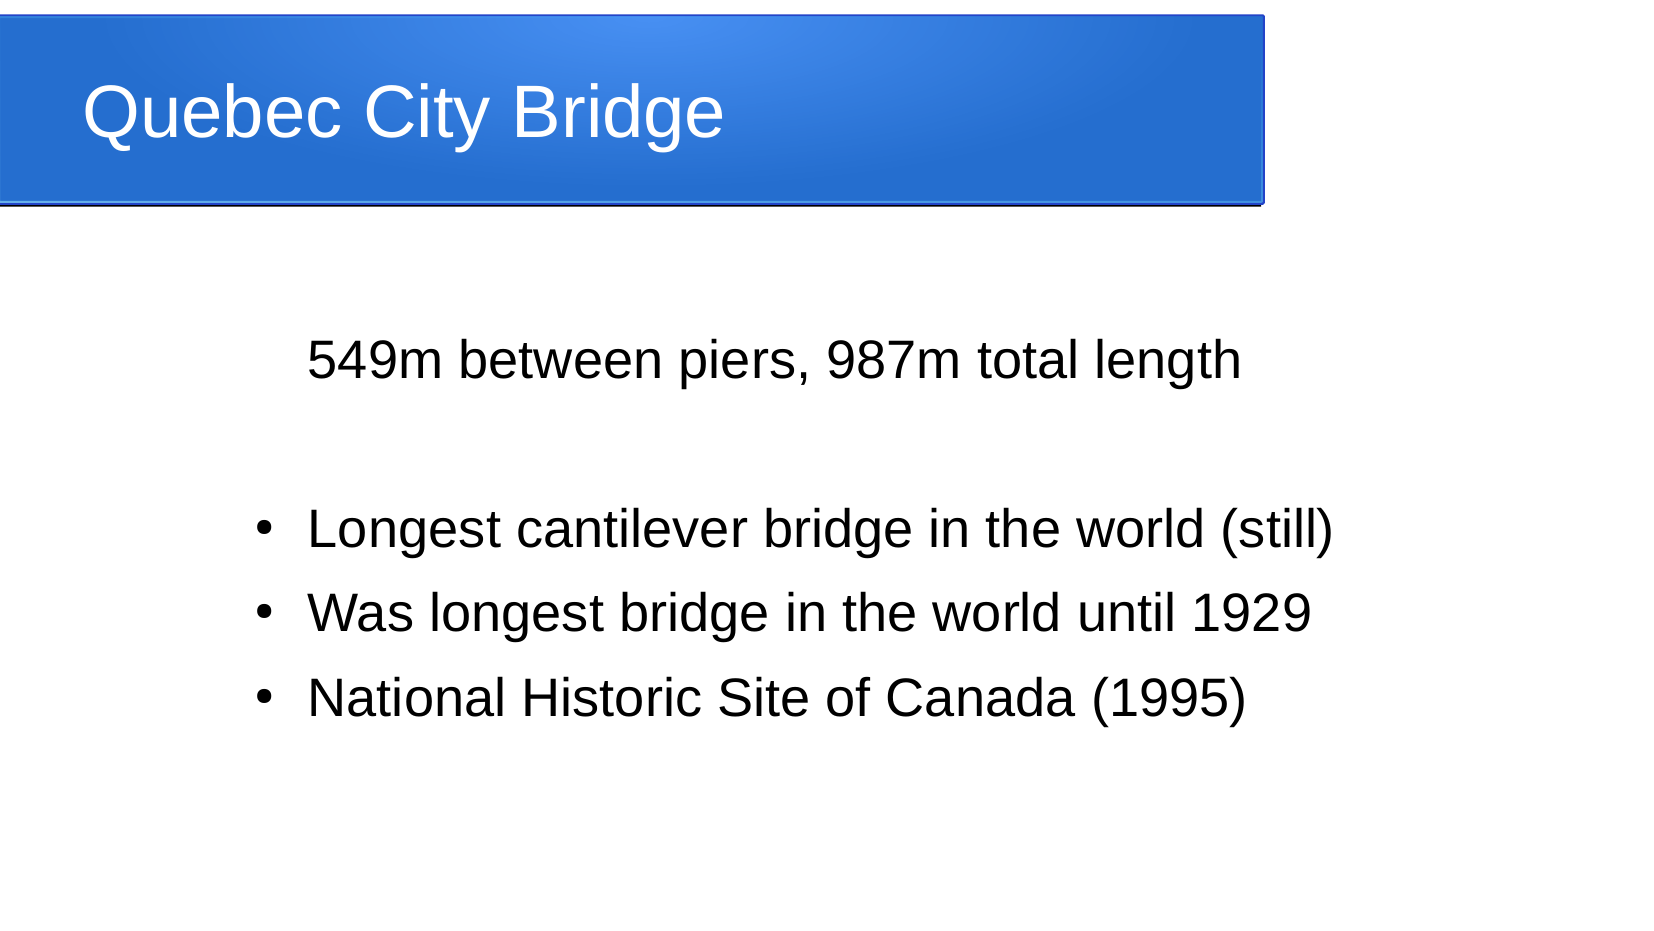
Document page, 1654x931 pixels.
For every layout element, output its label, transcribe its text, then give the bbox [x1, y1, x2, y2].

title Quebec City Bridge [82, 35, 1235, 189]
list 549m between piers, 987m total length Longest cantilever bridge in the world (still) Was longest bridge in the world until 1929 National Historic Site of Canada (1995) [236, 329, 1654, 751]
